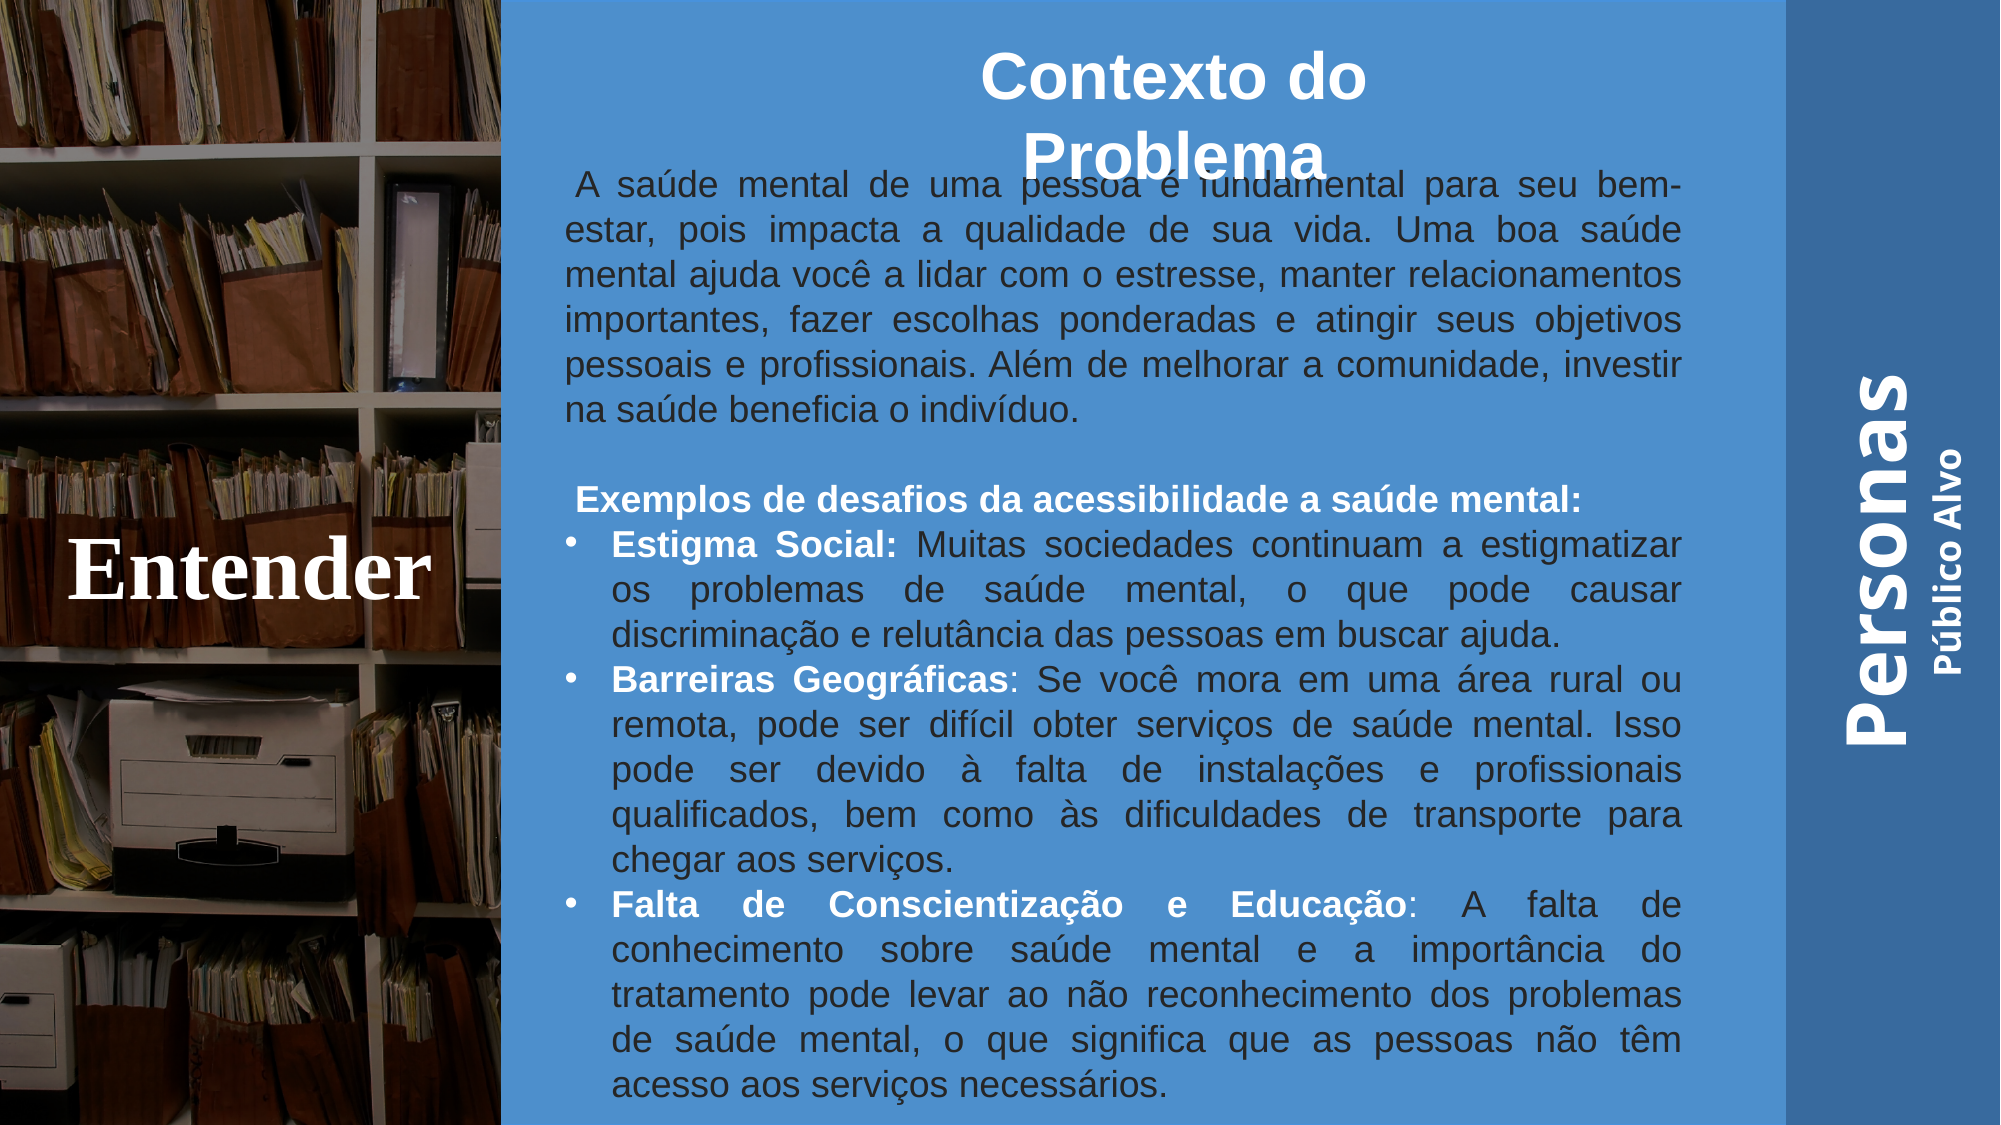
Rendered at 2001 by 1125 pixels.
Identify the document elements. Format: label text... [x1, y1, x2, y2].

text_box A saúde mental de uma pessoa é fundamental para seu bem-estar, pois impacta a qualidade de sua vida. Uma boa saúde mental ajuda você a lidar com o estresse, manter relacionamentos importantes, fazer escolhas ponderadas e atingir seus objetivos pessoais e profissionais. Além de melhorar a comunidade, investir na saúde beneficia o indivíduo. Exemplos de desafios da acessibilidade a saúde mental: Estigma Social: Muitas sociedades continuam a estigmatizar os problemas de saúde mental, o que pode causar discriminação e relutância das pessoas em buscar ajuda. Barreiras Geográficas: Se você mora em uma área rural ou remota, pode ser difícil obter serviços de saúde mental. Isso pode ser devido à falta de instalações e profissionais qualificados, bem como às dificuldades de transporte para chegar aos serviços. Falta de Conscientização e Educação: A falta de conhecimento sobre saúde mental e a importância do tratamento pode levar ao não reconhecimento dos problemas de saúde mental, o que significa que as pessoas não têm acesso aos serviços necessários. [549, 151, 1698, 1113]
text_box [501, 0, 2000, 1125]
text_box Personas Público Alvo [1815, 280, 1976, 846]
text_box Contexto do Problema [804, 25, 1546, 201]
picture [0, 0, 501, 1125]
text_box Entender [41, 500, 460, 626]
